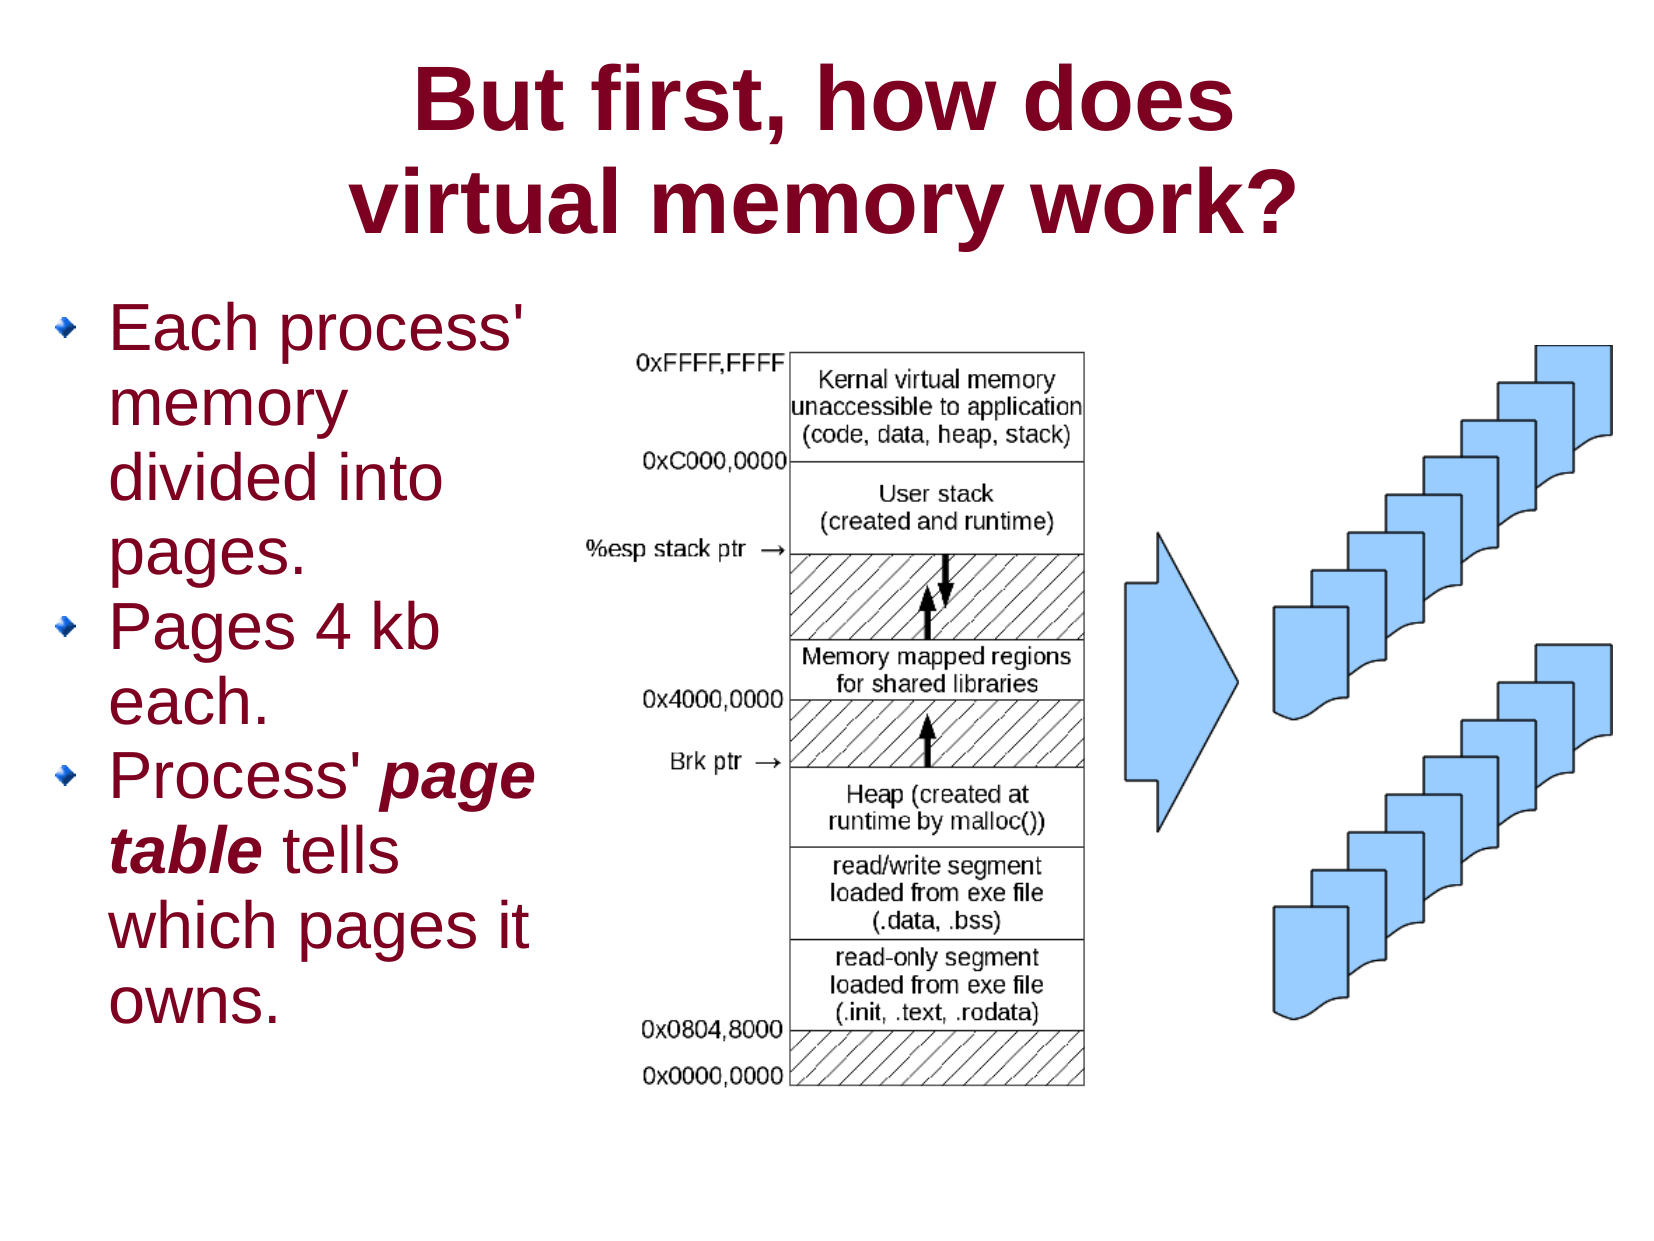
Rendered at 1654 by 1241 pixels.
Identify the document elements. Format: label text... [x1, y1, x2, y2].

list Each process' memory divided into pages. Pages 4 kb each. Process' page table tells which pages it owns. [37, 289, 563, 1038]
picture [0, 0, 1654, 1241]
title But first, how does virtual memory work? [37, 47, 1613, 253]
